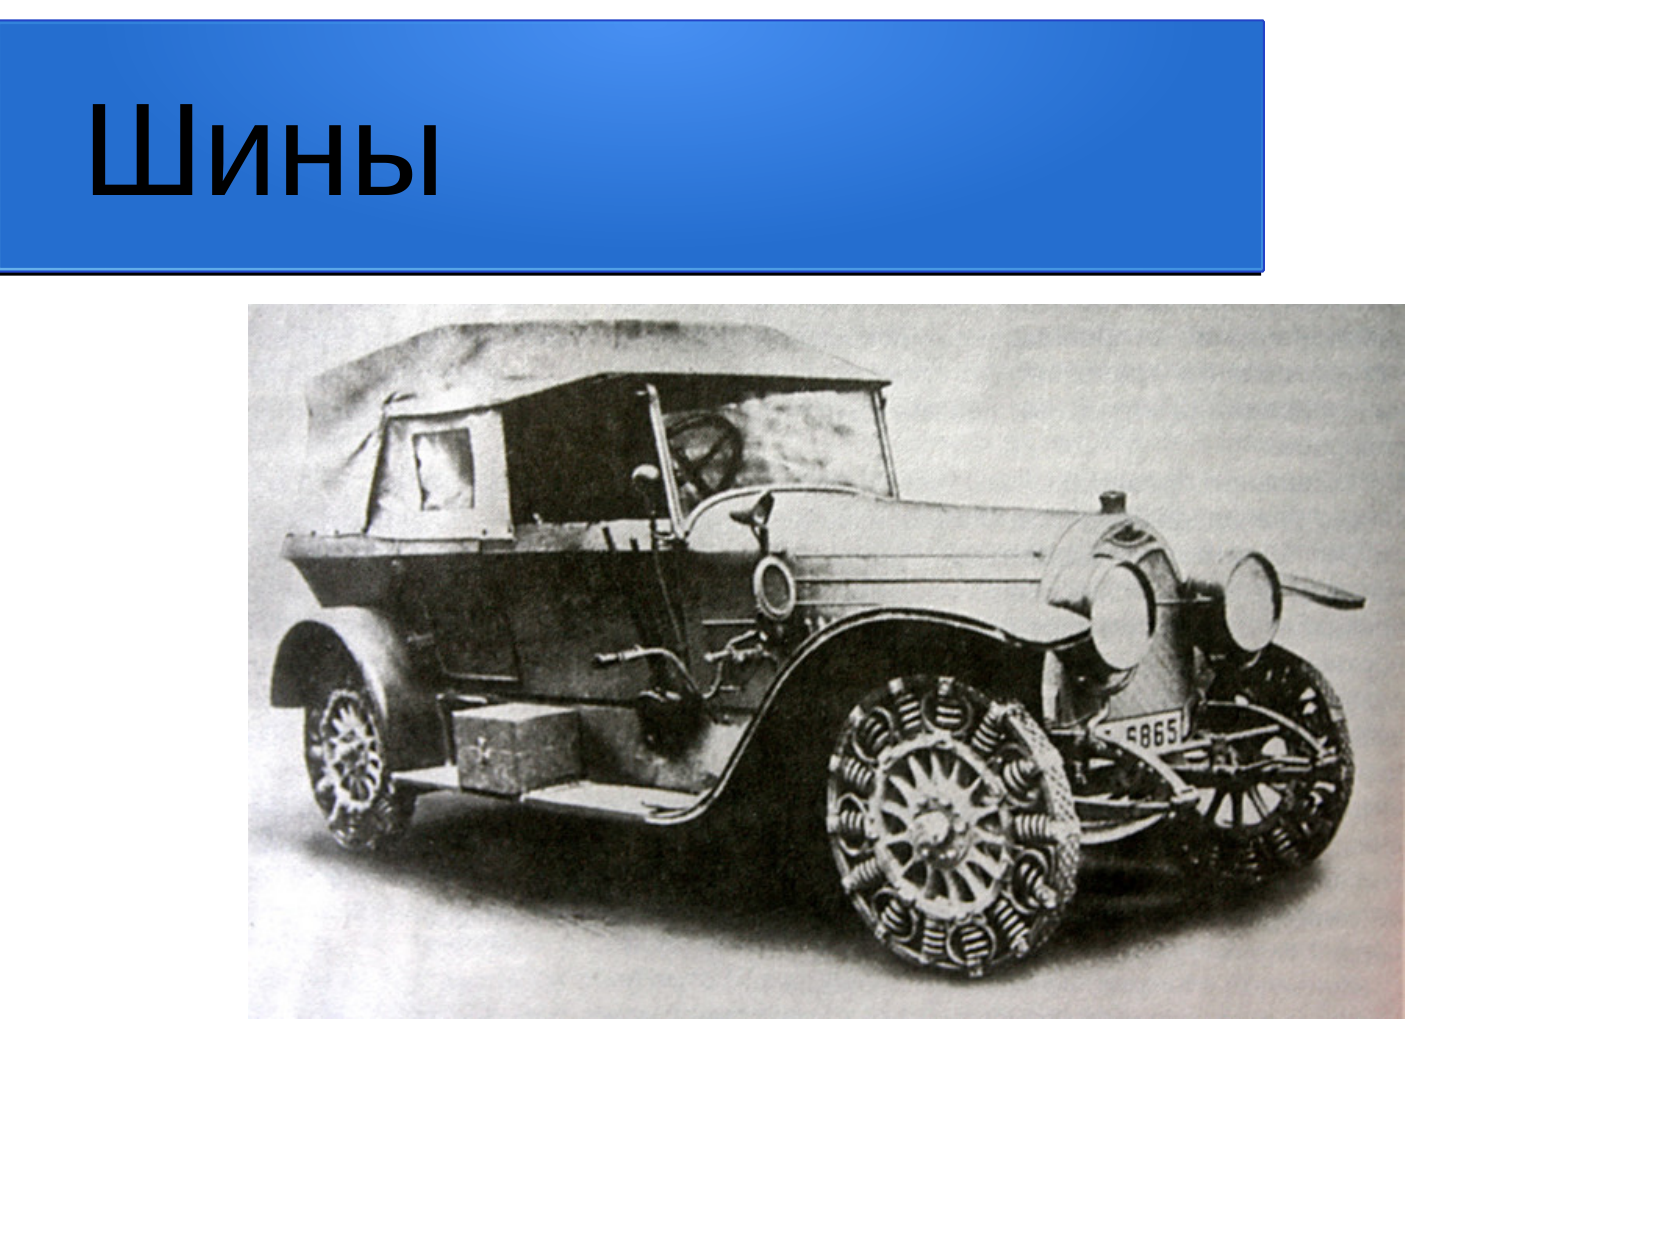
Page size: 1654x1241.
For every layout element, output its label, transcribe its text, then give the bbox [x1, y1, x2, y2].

picture [248, 304, 1405, 1019]
title Шины [82, 47, 1235, 252]
